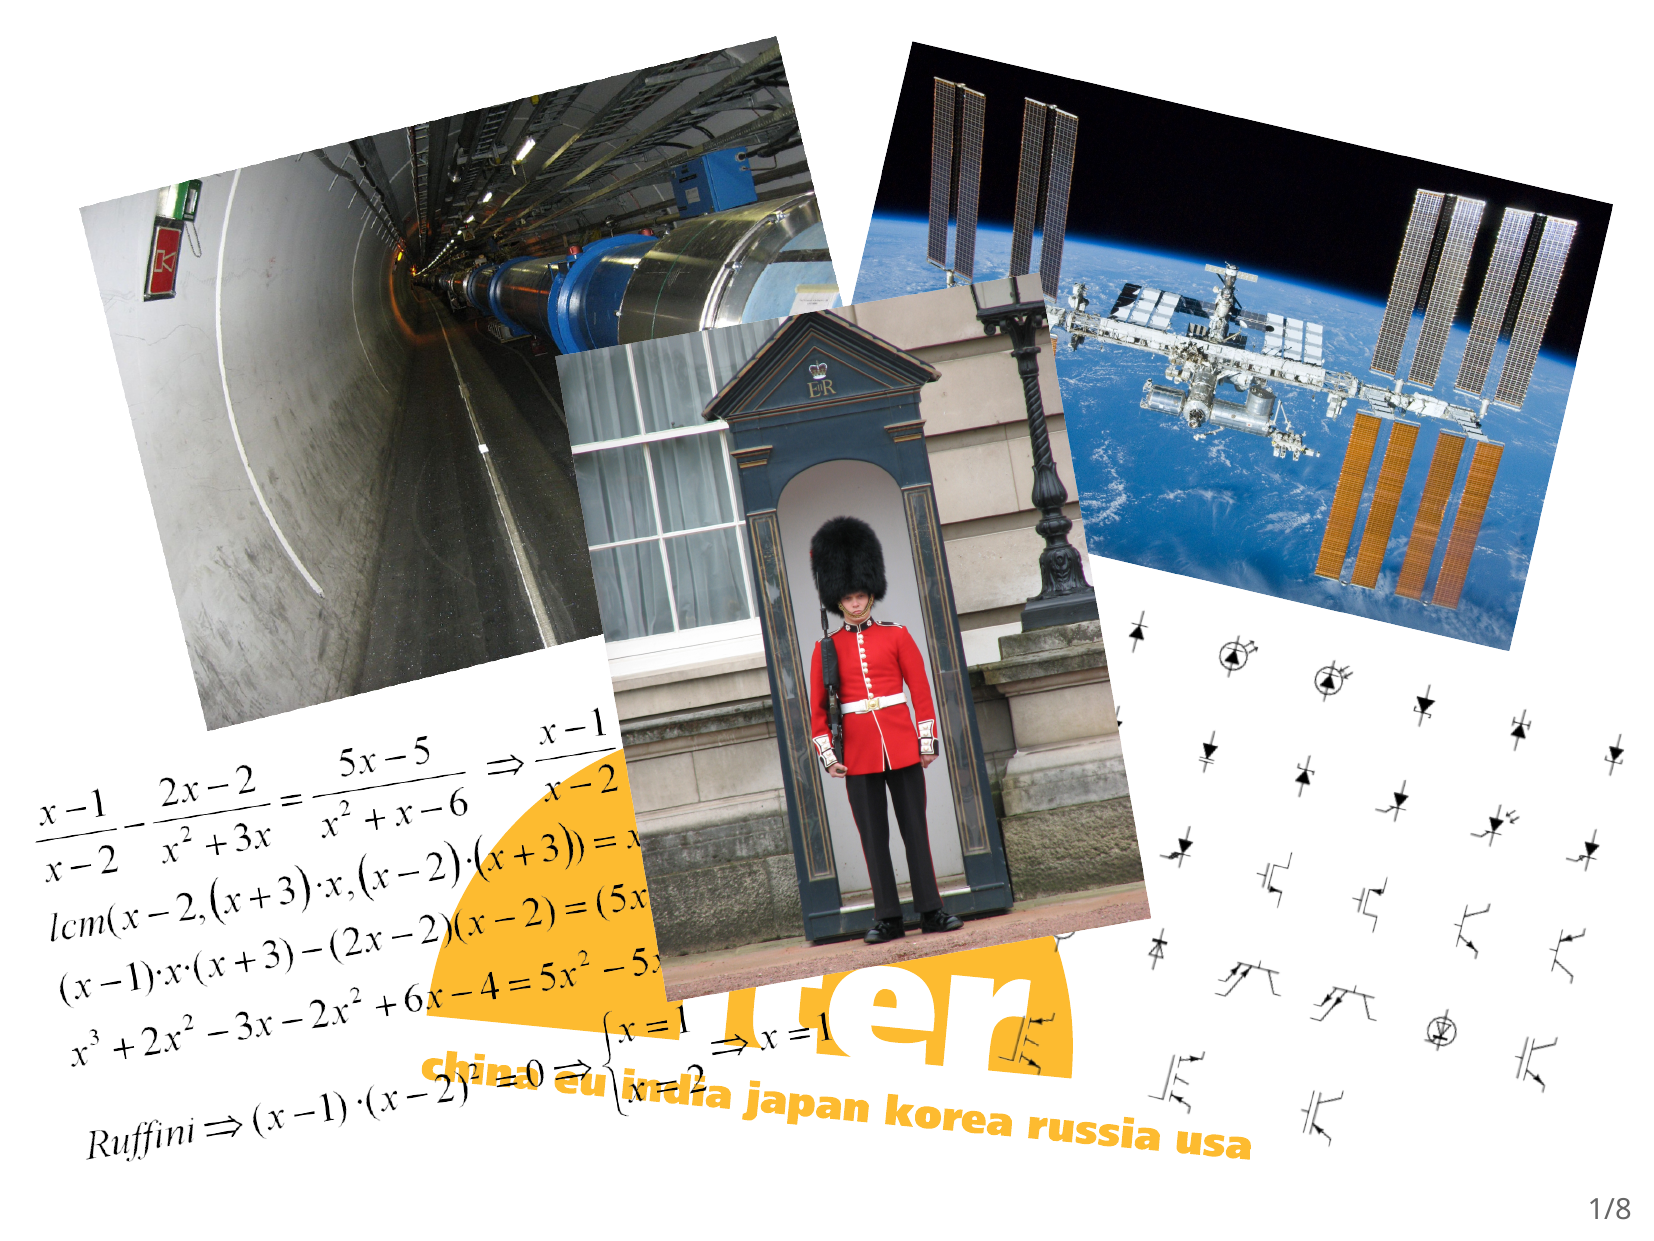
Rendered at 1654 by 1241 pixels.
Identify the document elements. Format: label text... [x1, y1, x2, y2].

text_box <number>/8 [1446, 1181, 1647, 1231]
picture [19, 35, 1642, 1213]
